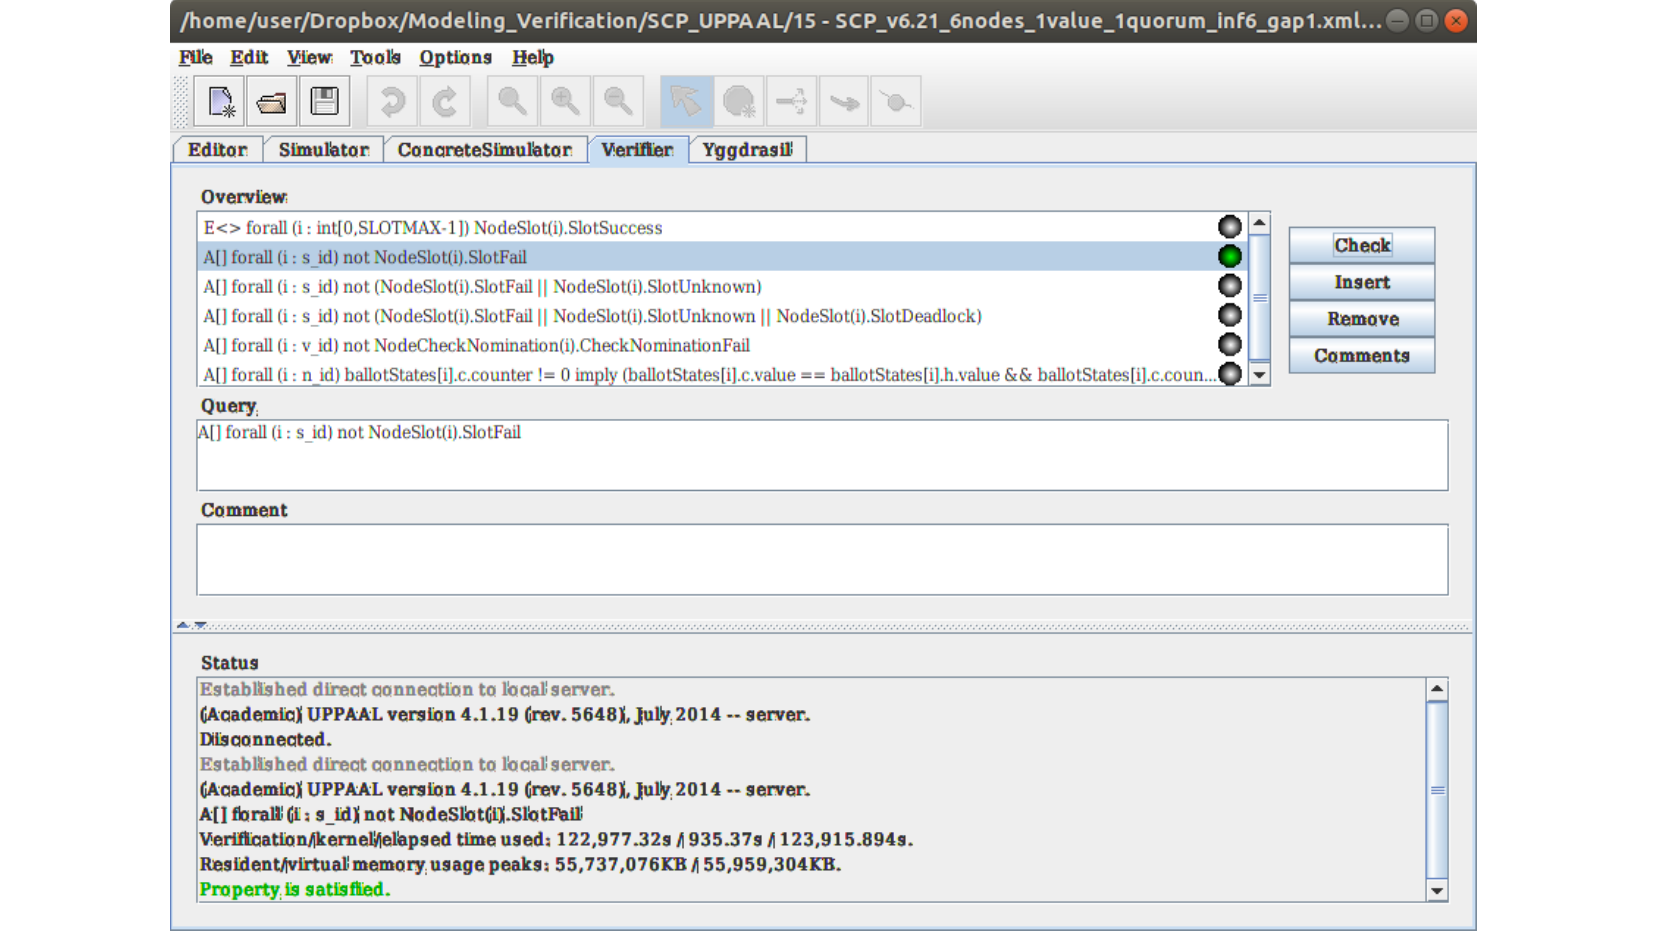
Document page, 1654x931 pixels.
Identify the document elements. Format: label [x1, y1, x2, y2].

picture [170, 0, 1477, 931]
